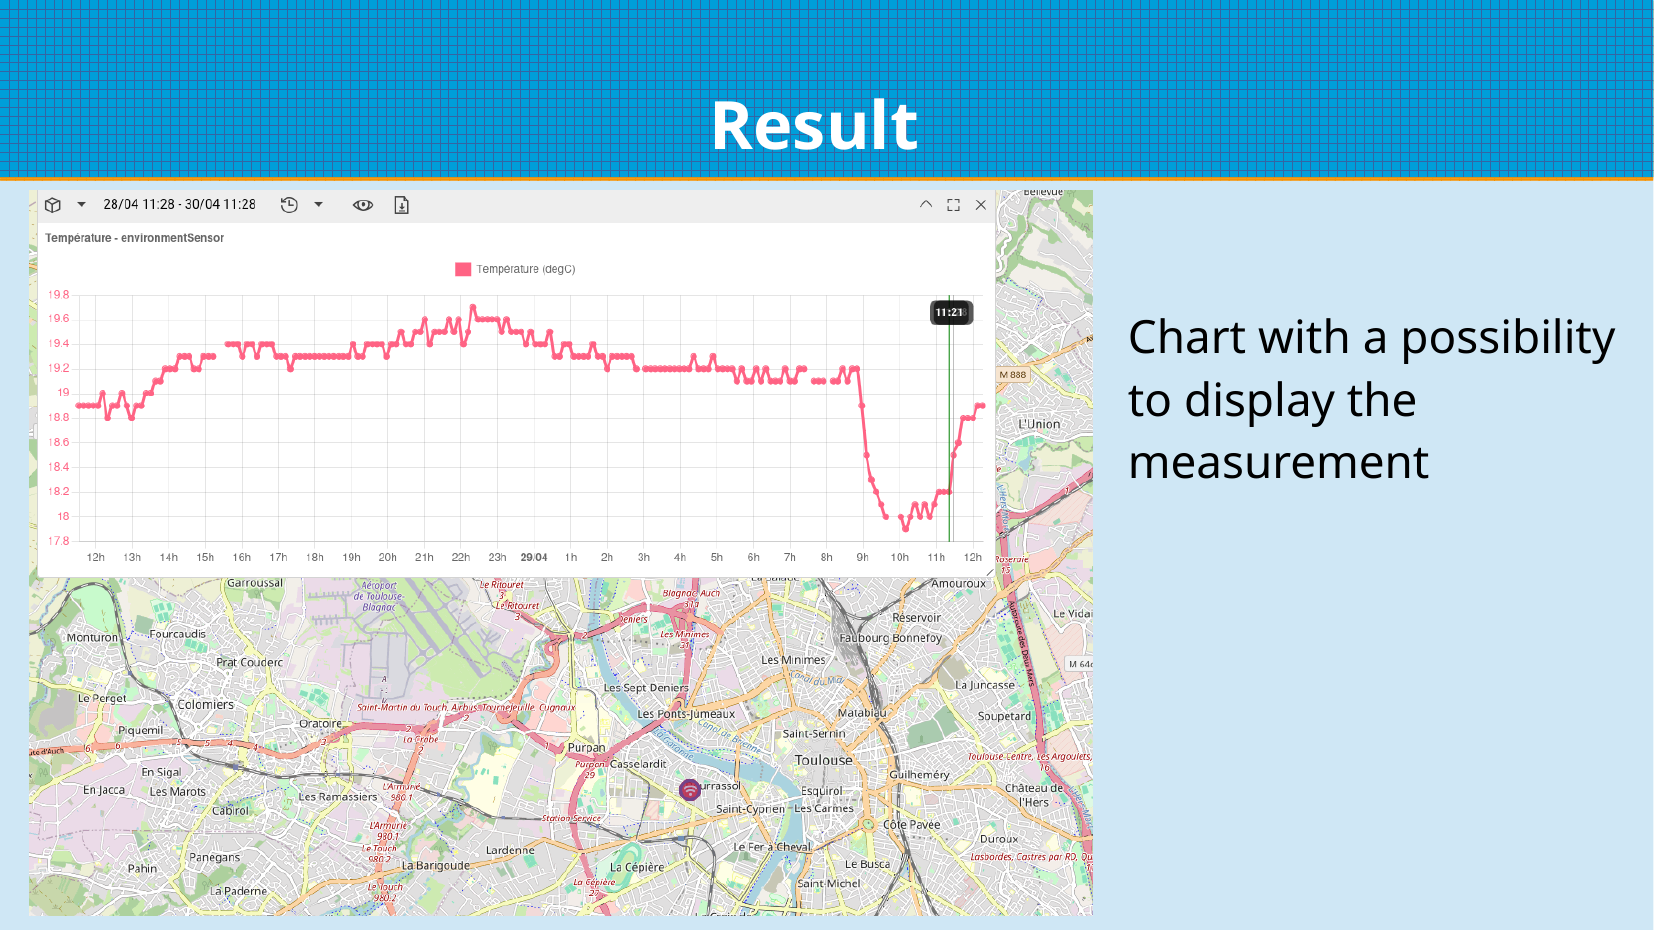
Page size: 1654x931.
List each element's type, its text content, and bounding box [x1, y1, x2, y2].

text_box Chart with a possibility to display the measurement [1122, 312, 1625, 485]
title Result [88, 14, 1565, 178]
picture [29, 190, 1093, 916]
